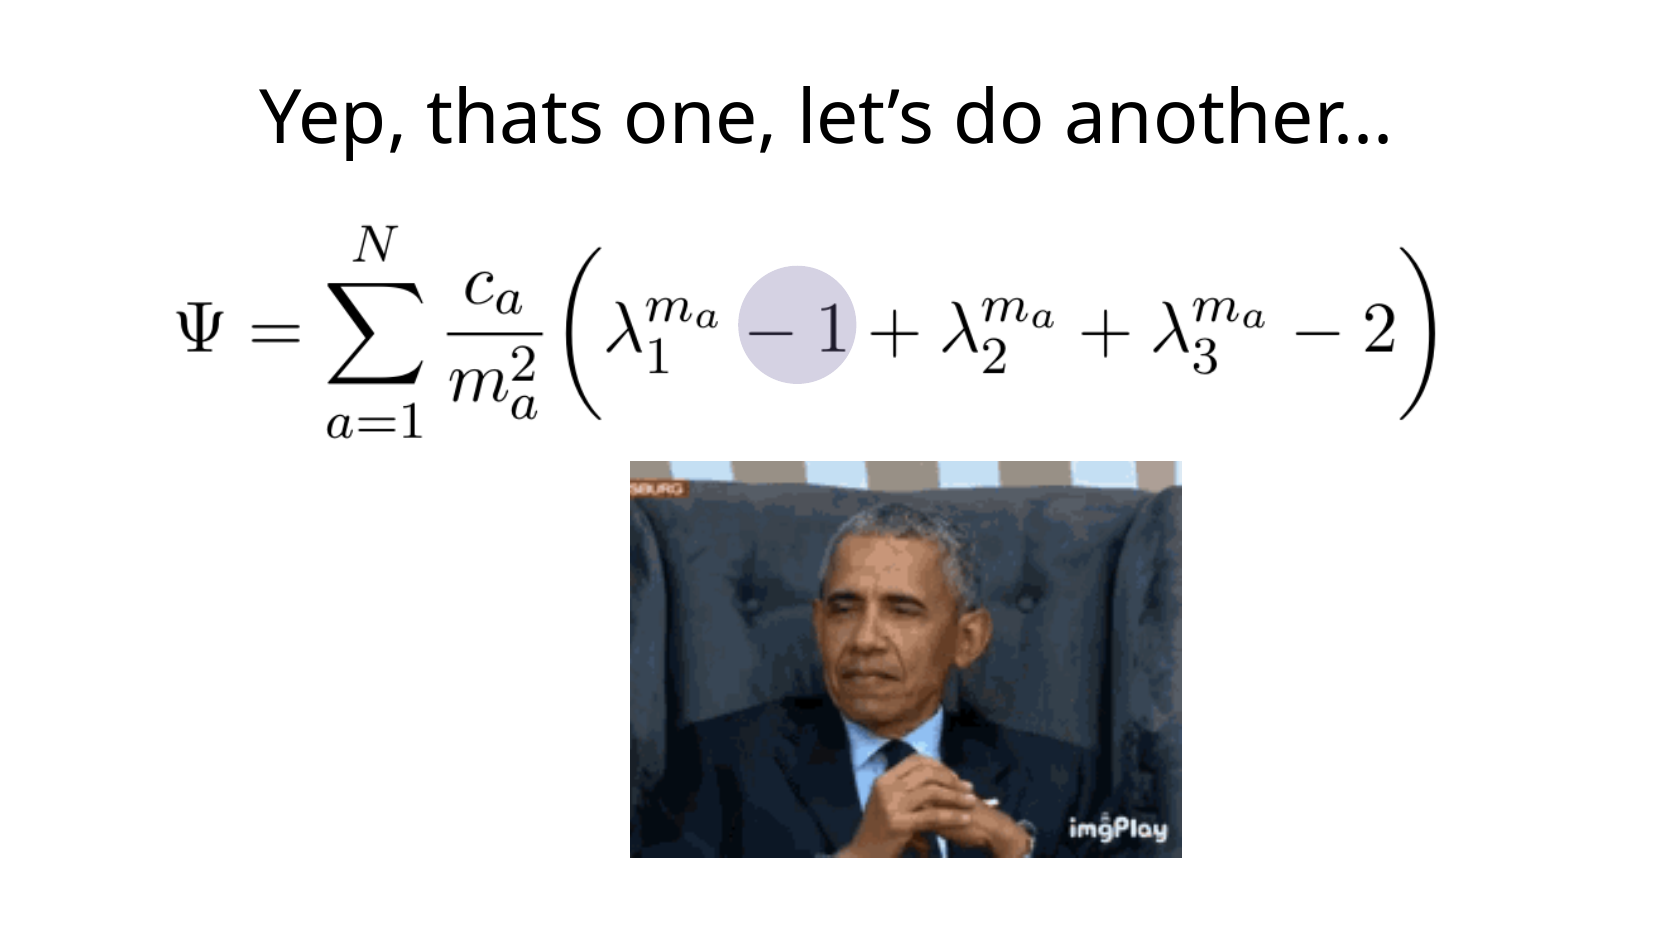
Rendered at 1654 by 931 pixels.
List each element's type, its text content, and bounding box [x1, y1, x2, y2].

title Yep, thats one, let’s do another... [82, 37, 1571, 193]
text_box [738, 265, 857, 384]
picture [147, 192, 1506, 858]
